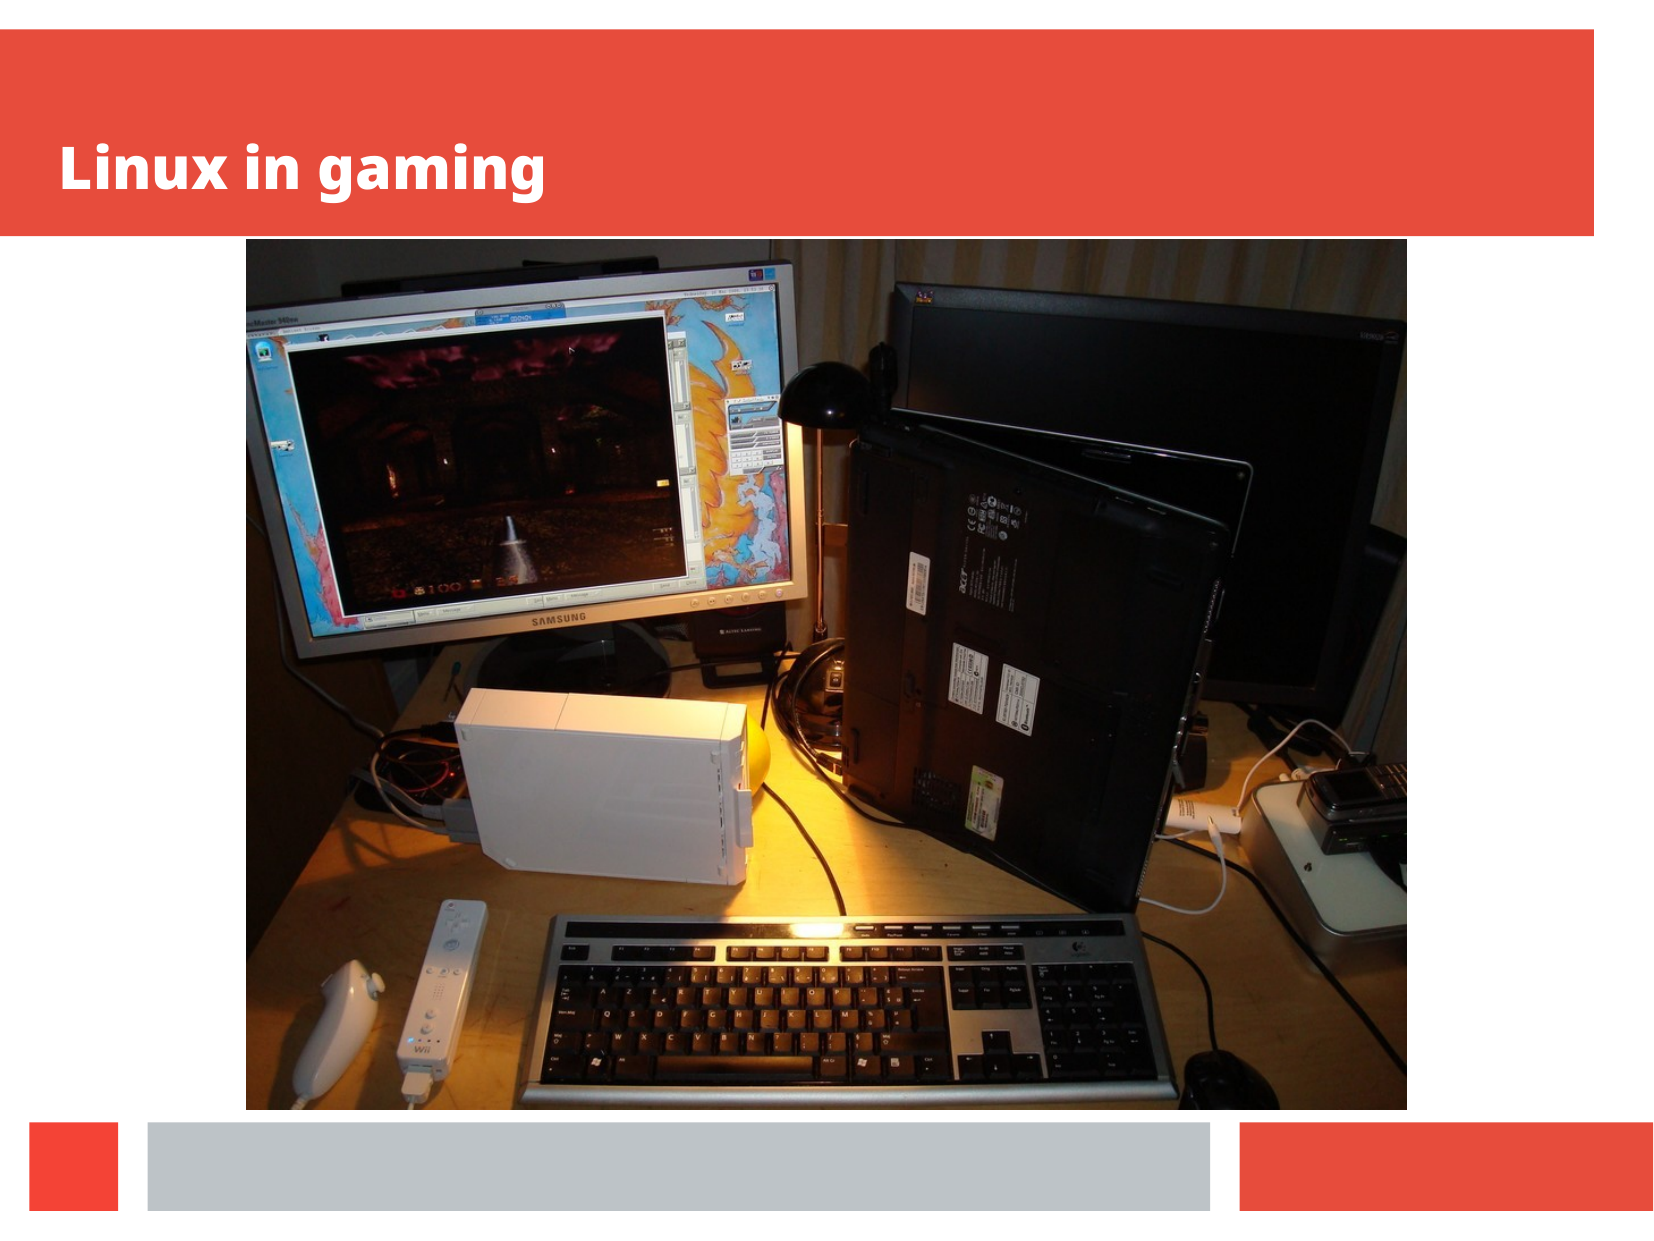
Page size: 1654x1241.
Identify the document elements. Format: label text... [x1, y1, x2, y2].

picture [246, 239, 1407, 1111]
title Linux in gaming [58, 59, 1594, 207]
